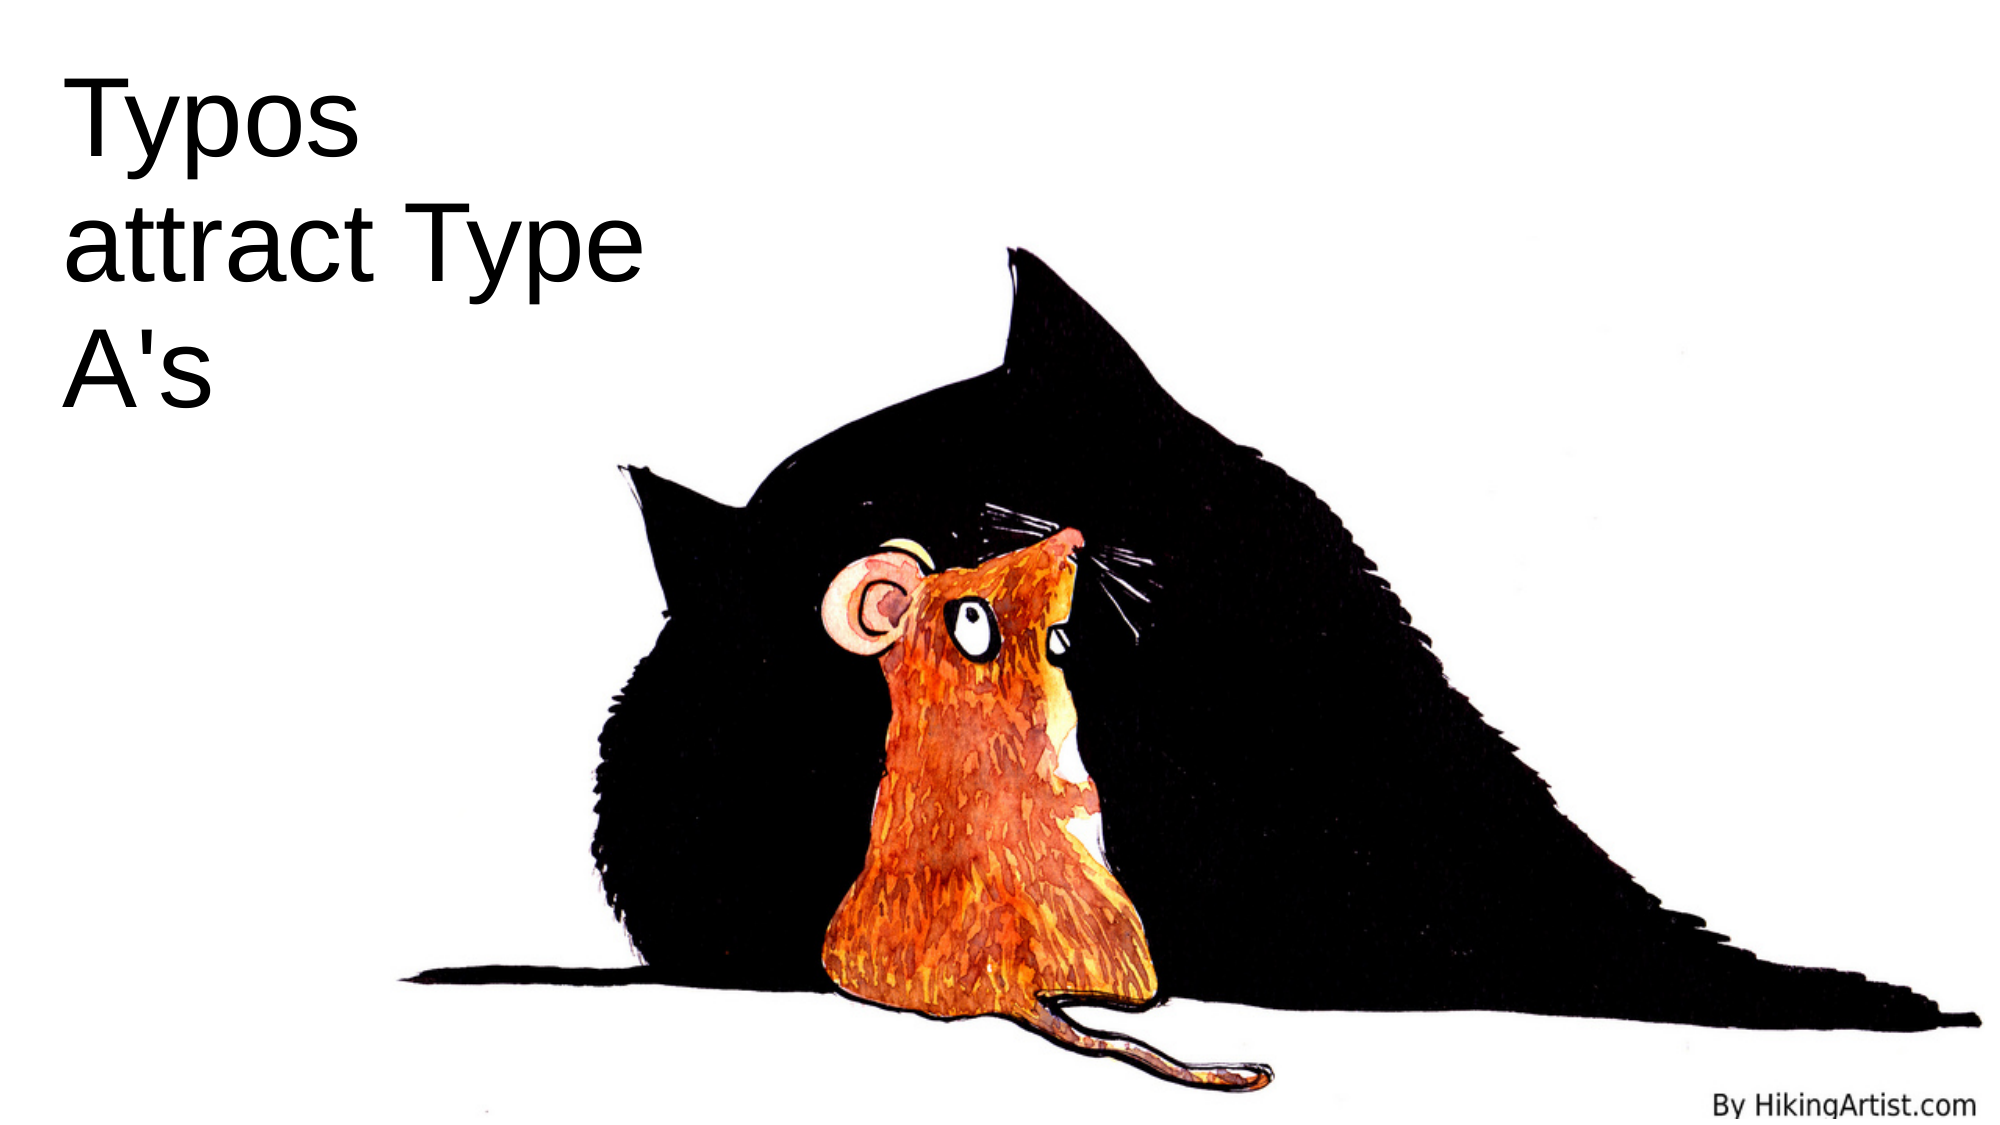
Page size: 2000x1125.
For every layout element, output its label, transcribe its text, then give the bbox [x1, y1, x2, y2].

picture [390, 236, 1985, 1119]
text_box Typos attract Type A's [47, 47, 686, 441]
